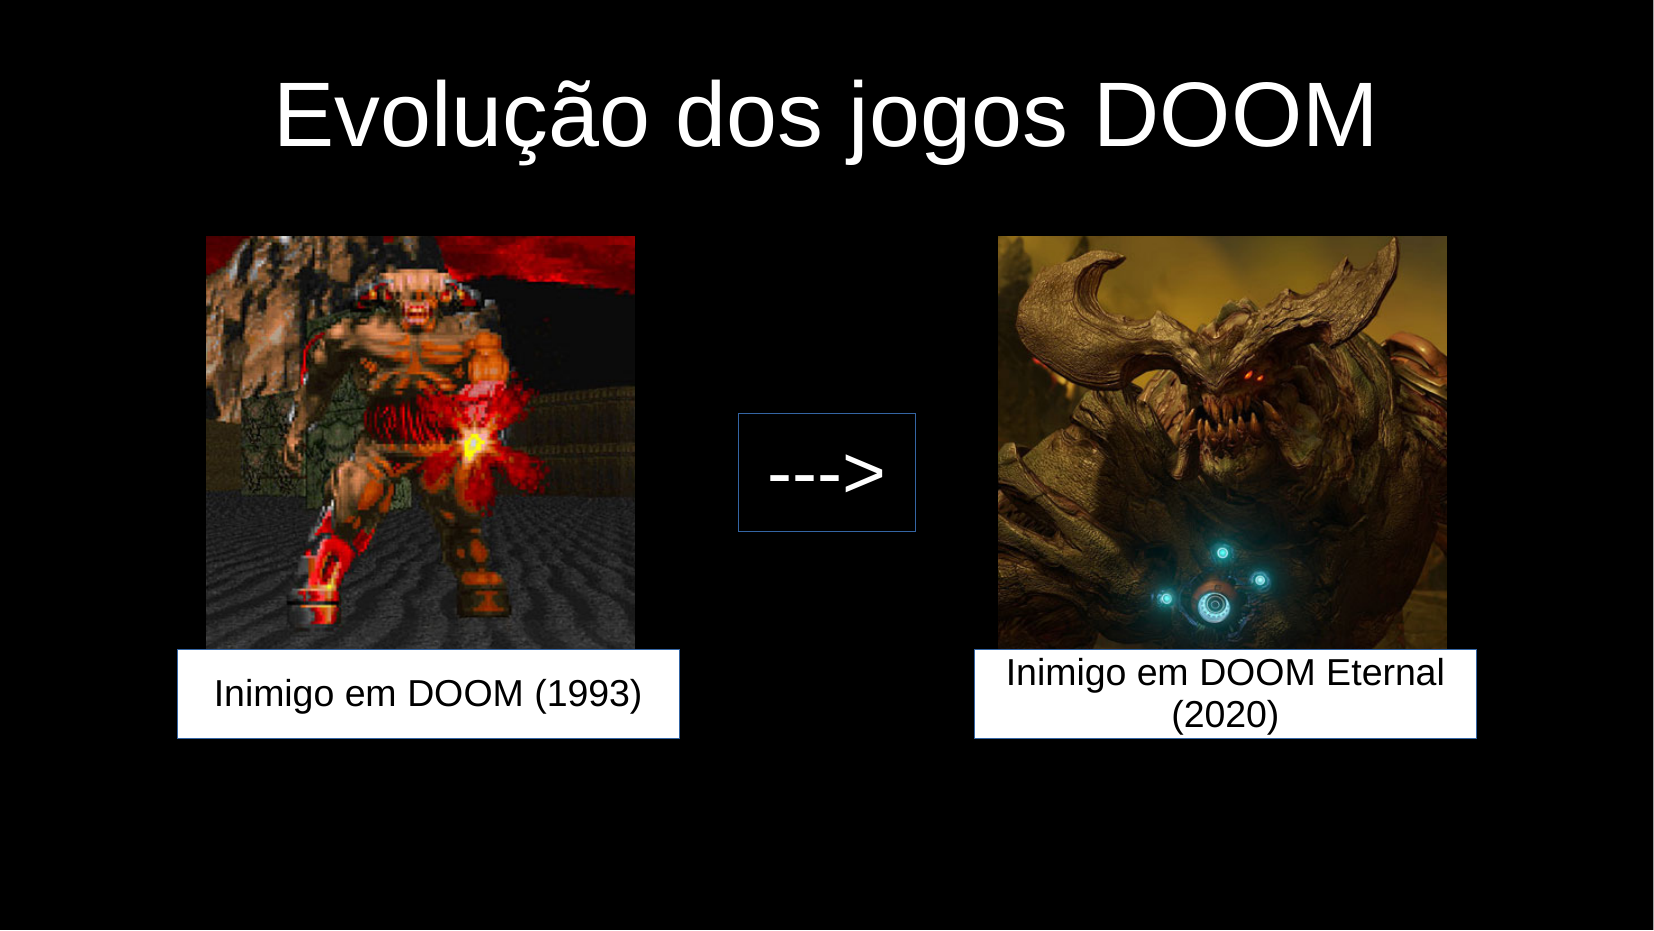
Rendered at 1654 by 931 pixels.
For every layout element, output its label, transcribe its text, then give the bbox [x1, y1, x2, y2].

picture [206, 236, 635, 649]
text_box ---> [738, 413, 916, 532]
text_box Inimigo em DOOM Eternal (2020) [974, 649, 1477, 739]
text_box Inimigo em DOOM (1993) [177, 649, 680, 739]
title Evolução dos jogos DOOM [82, 37, 1571, 193]
picture [998, 236, 1447, 649]
